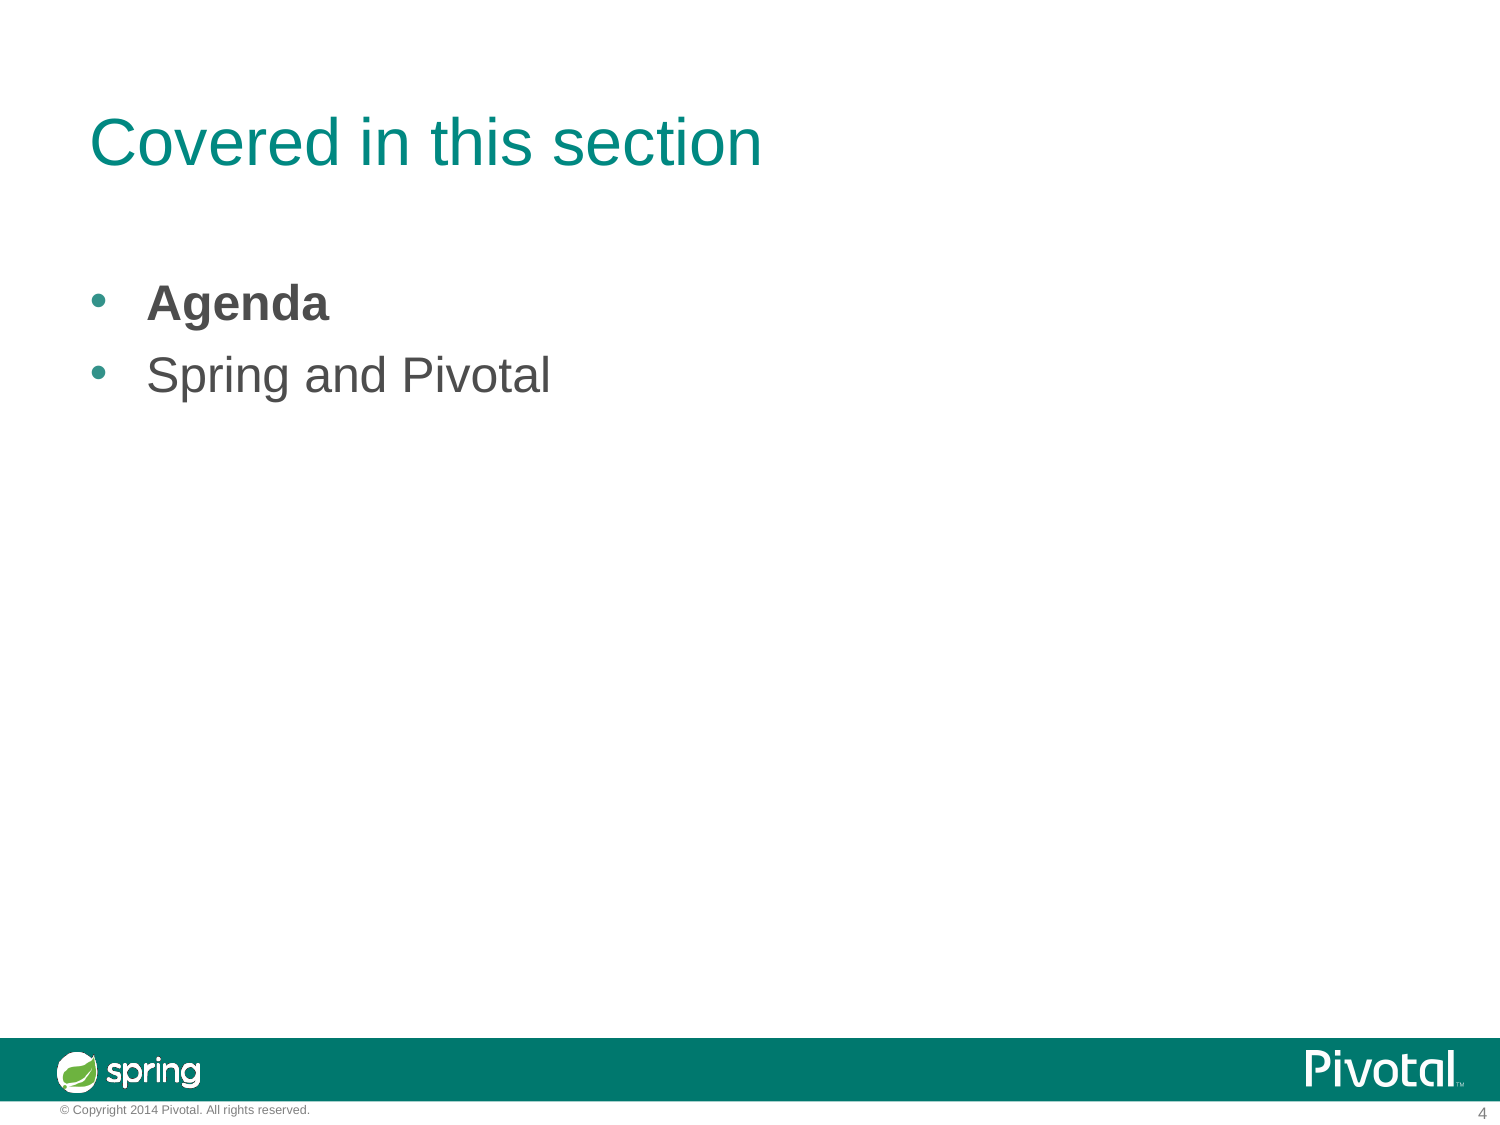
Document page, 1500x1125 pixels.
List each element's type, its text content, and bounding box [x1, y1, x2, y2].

picture [1306, 1050, 1464, 1087]
title Covered in this section [75, 45, 1426, 233]
list Agenda Spring and Pivotal [75, 262, 1426, 1005]
picture [32, 1041, 210, 1103]
